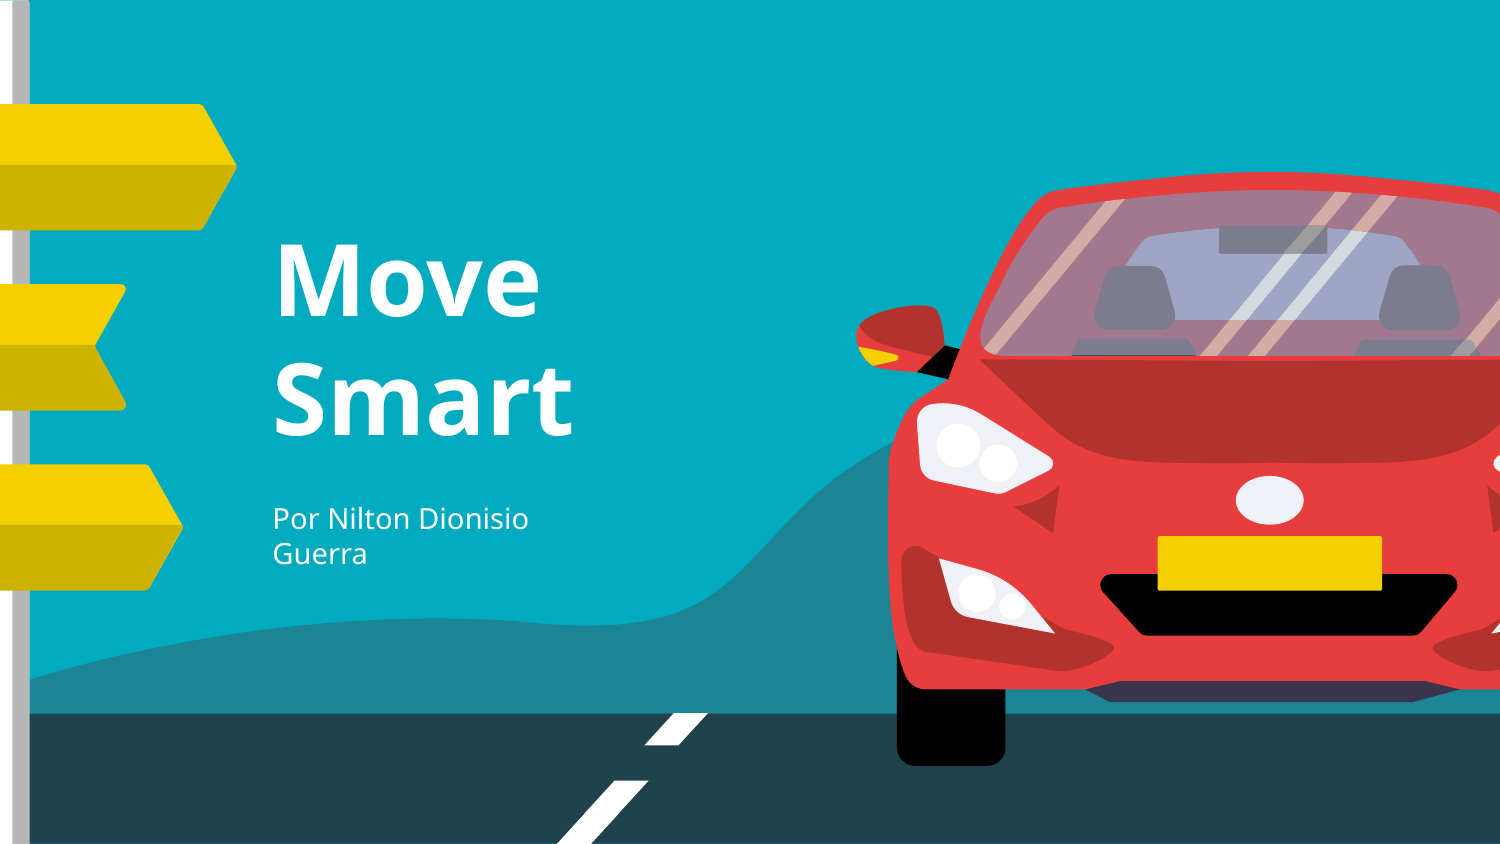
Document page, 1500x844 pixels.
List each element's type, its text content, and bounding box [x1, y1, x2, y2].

text_box [856, 171, 1500, 766]
subtitle Por Nilton Dionisio Guerra [257, 485, 639, 589]
title Move Smart [257, 134, 753, 471]
